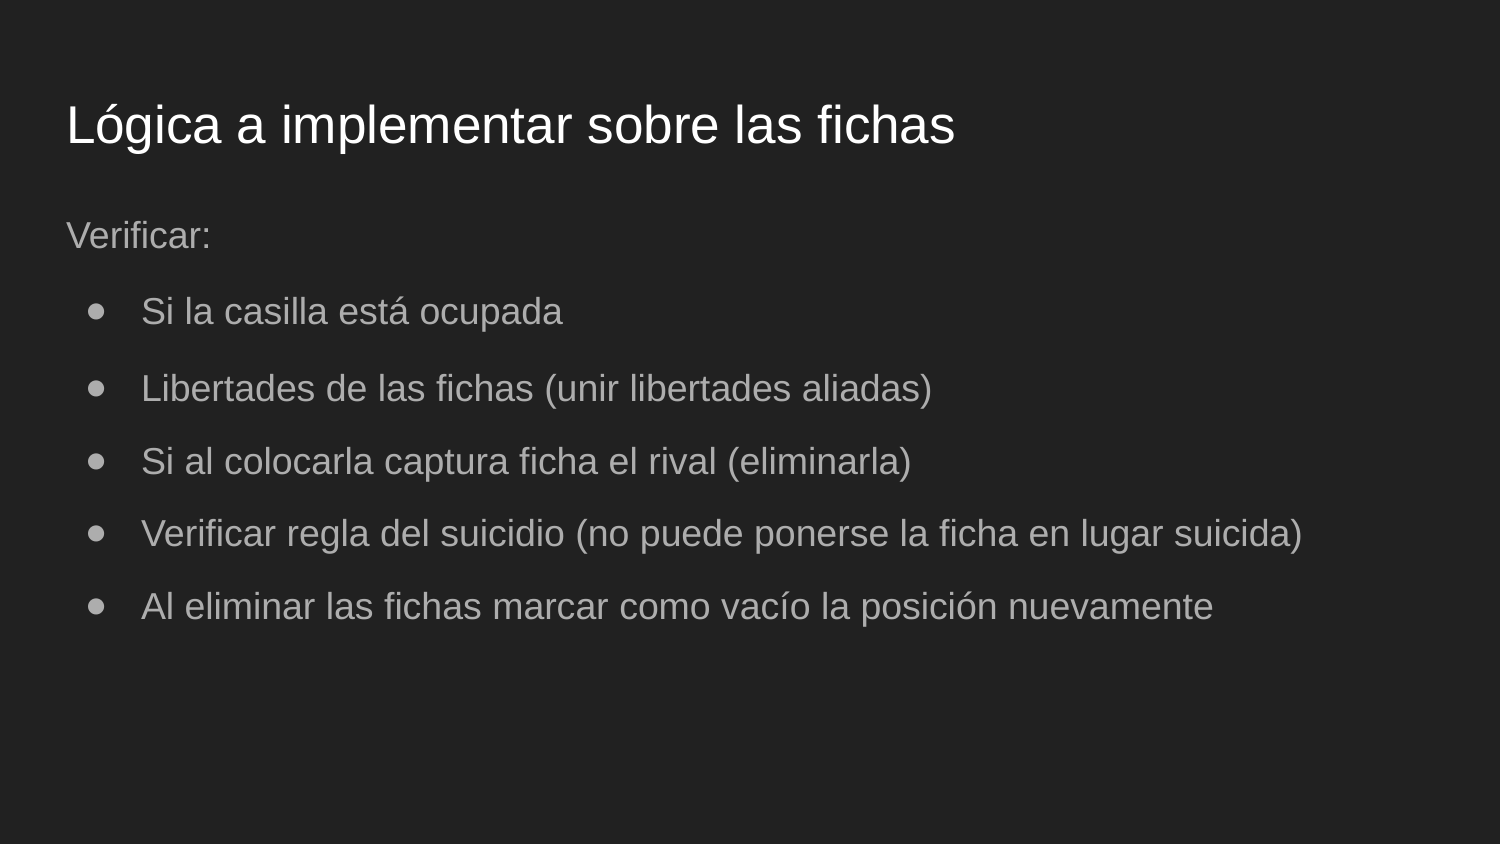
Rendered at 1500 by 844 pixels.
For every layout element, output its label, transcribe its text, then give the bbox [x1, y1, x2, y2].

list Verificar: Si la casilla está ocupada Libertades de las fichas (unir libertades aliadas) Si al colocarla captura ficha el rival (eliminarla) Verificar regla del suicidio (no puede ponerse la ficha en lugar suicida) Al eliminar las fichas marcar como vacío la posición nuevamente [51, 189, 1449, 750]
title Lógica a implementar sobre las fichas [51, 76, 1449, 170]
